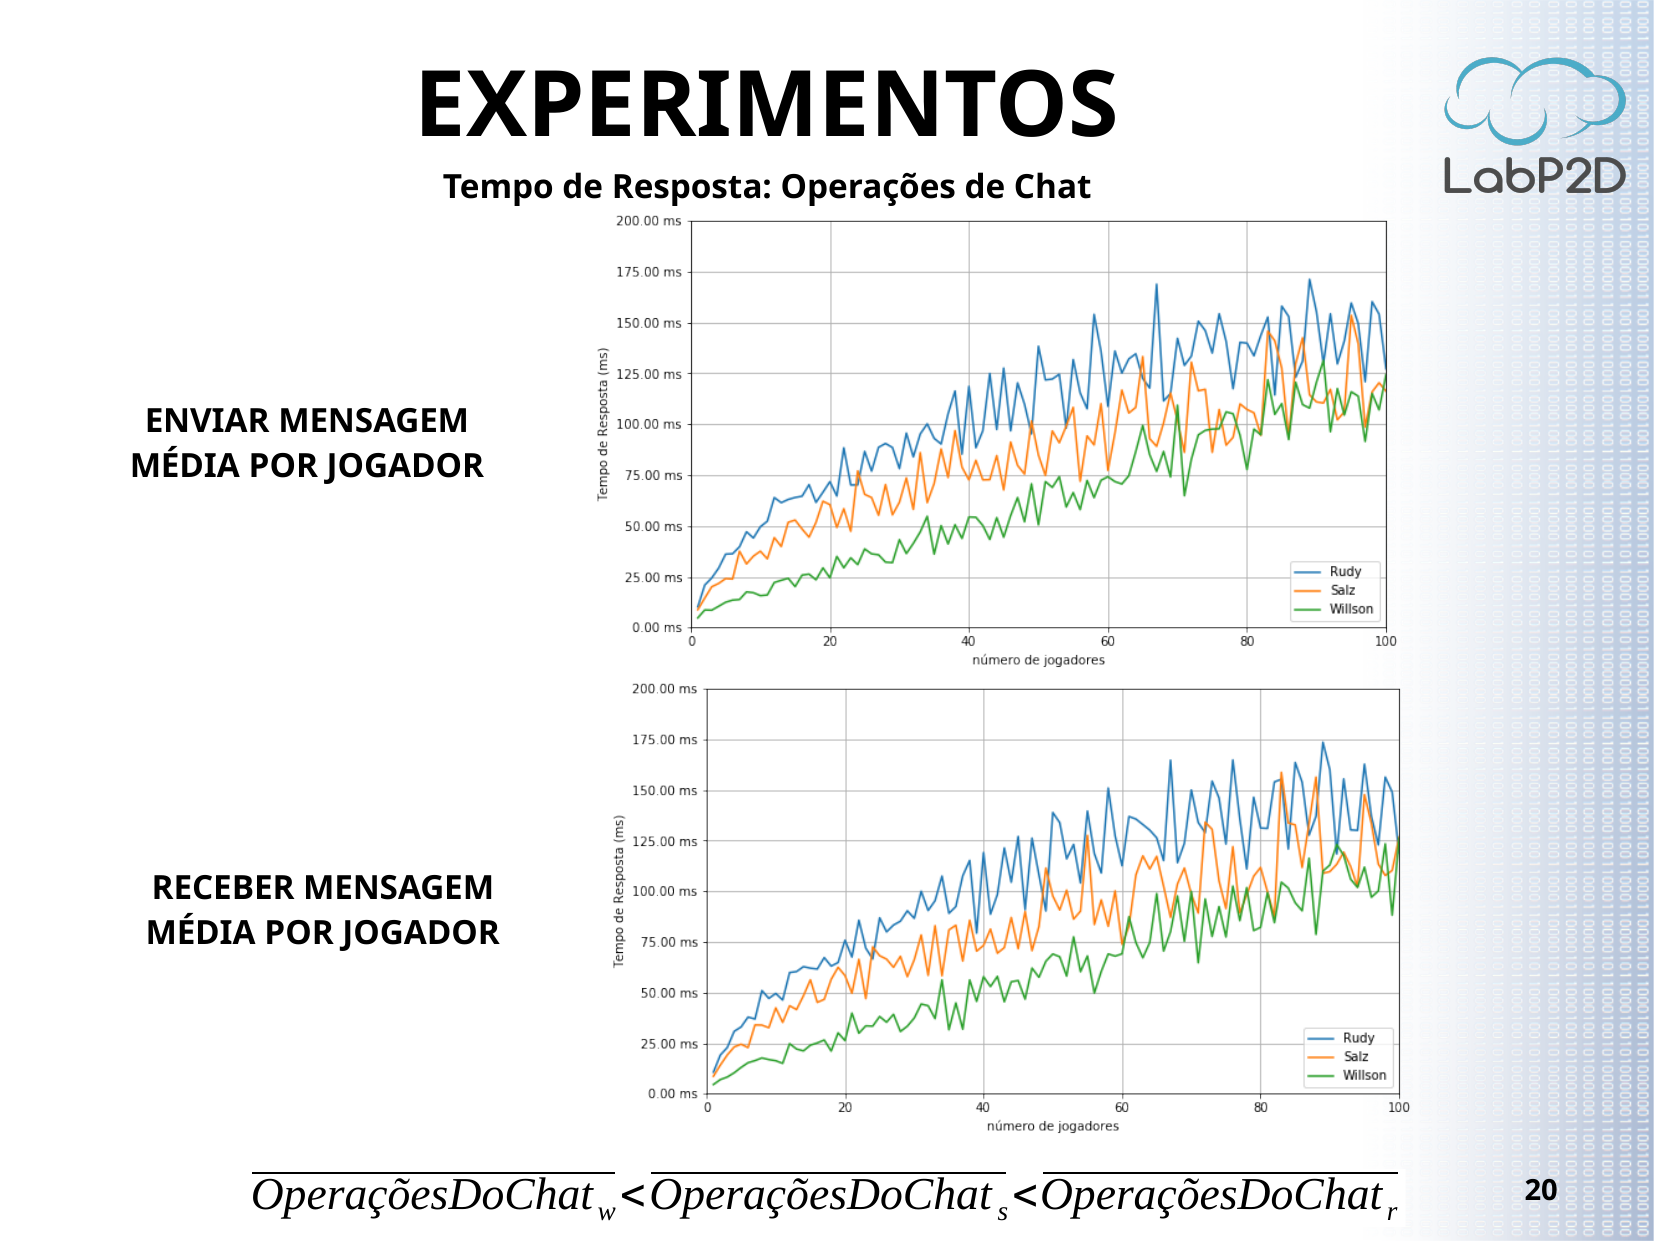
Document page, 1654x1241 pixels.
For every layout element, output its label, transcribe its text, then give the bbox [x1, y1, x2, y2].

text_box RECEBER MENSAGEM MÉDIA POR JOGADOR [39, 856, 606, 949]
chart [244, 1169, 1406, 1227]
text_box ENVIAR MENSAGEM MÉDIA POR JOGADOR [23, 389, 590, 482]
picture [590, 1, 1654, 1240]
title EXPERIMENTOS Tempo de Resposta: Operações de Chat [82, 19, 1453, 227]
